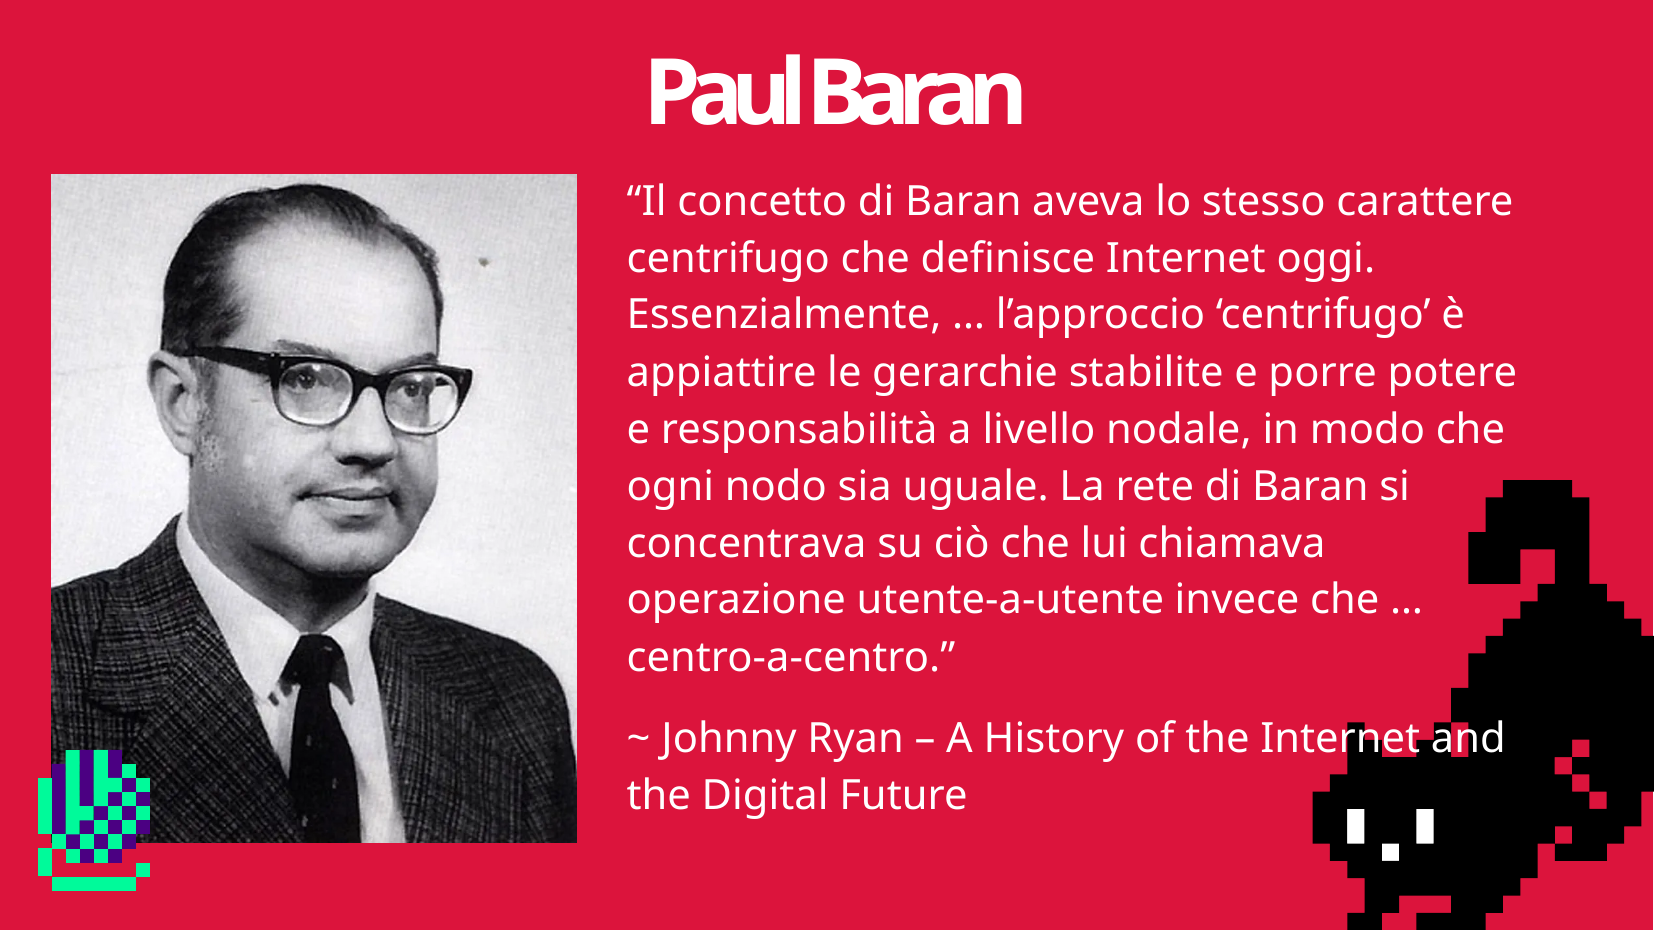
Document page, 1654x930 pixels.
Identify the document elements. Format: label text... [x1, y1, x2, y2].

text_box “Il concetto di Baran aveva lo stesso carattere centrifugo che definisce Internet oggi. Essenzialmente, … l’approccio ‘centrifugo’ è appiattire le gerarchie stabilite e porre potere e responsabilità a livello nodale, in modo che ogni nodo sia uguale. La rete di Baran si concentrava su ciò che lui chiamava operazione utente-a-utente invece che … centro-a-centro.” ~ Johnny Ryan – A History of the Internet and the Digital Future [611, 162, 1548, 883]
text_box [0, 0, 1653, 930]
picture [1312, 480, 1653, 930]
title Paul Baran [92, 11, 1581, 167]
picture [37, 174, 577, 891]
